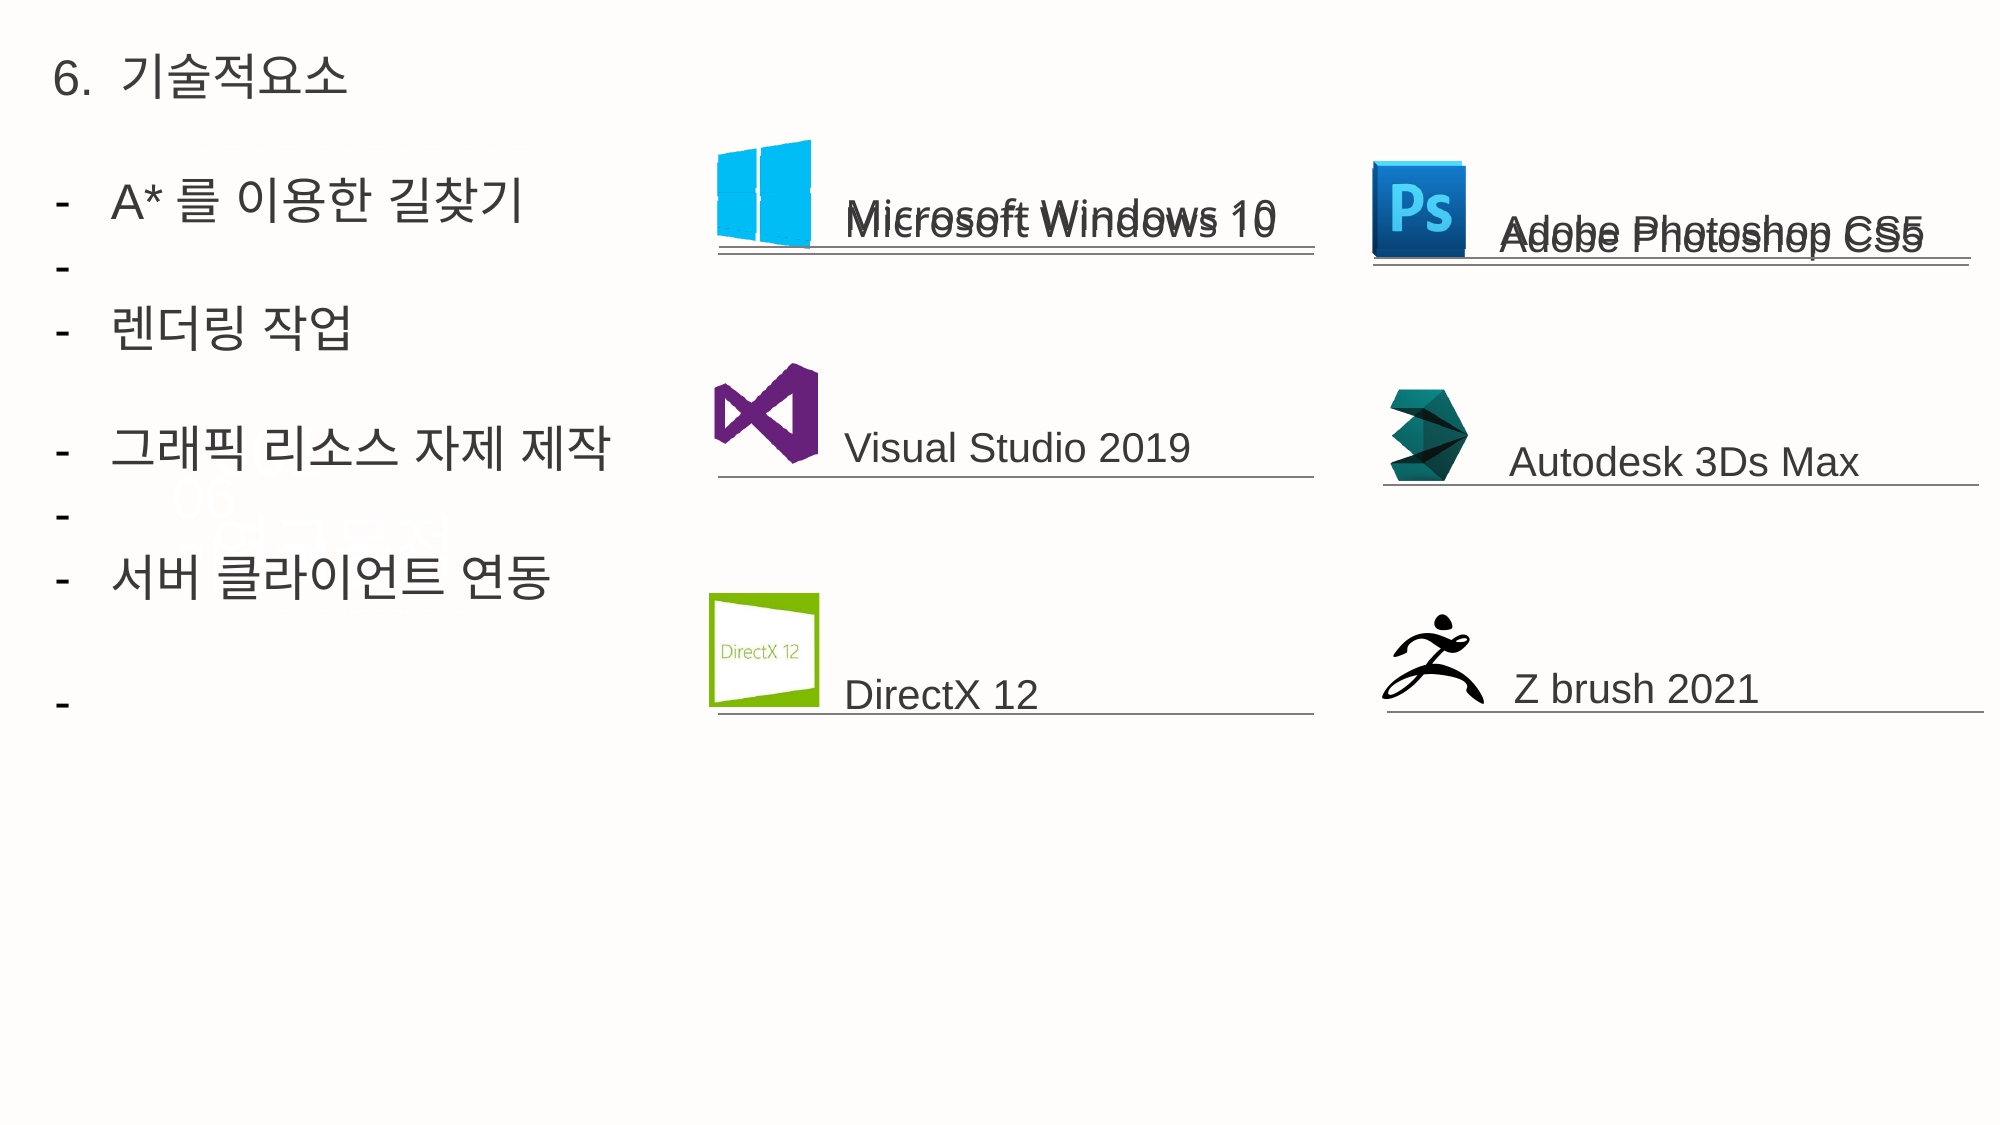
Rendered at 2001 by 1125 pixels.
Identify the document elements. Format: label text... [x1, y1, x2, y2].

picture [711, 355, 821, 466]
picture [1372, 161, 1466, 257]
text_box Autodesk 3Ds Max [1494, 427, 1966, 484]
text_box Visual Studio 2019 [829, 413, 1301, 476]
picture [1382, 608, 1484, 710]
picture [717, 139, 810, 249]
text_box Adobe Photoshop CS5 [1485, 196, 1957, 257]
text_box A*를 이용한 길찾기 렌더링 작업 그래픽 리소스 자제 제작 서버 클라이언트 연동 [39, 162, 674, 1026]
text_box 6. 기술적요소 [37, 37, 376, 114]
text_box Z brush 2021 [1499, 713, 1971, 719]
text_box DirectX 12 [829, 660, 1301, 713]
text_box DirectX 12 [829, 715, 1301, 725]
text_box Microsoft Windows 10 [829, 248, 1301, 253]
picture [1389, 389, 1468, 481]
text_box Autodesk 3Ds Max [1494, 486, 1966, 492]
text_box Microsoft Windows 10 [830, 181, 1302, 246]
text_box Adobe Photoshop CS5 [1484, 259, 1956, 264]
picture [709, 593, 820, 707]
text_box Z brush 2021 [1499, 654, 1971, 711]
